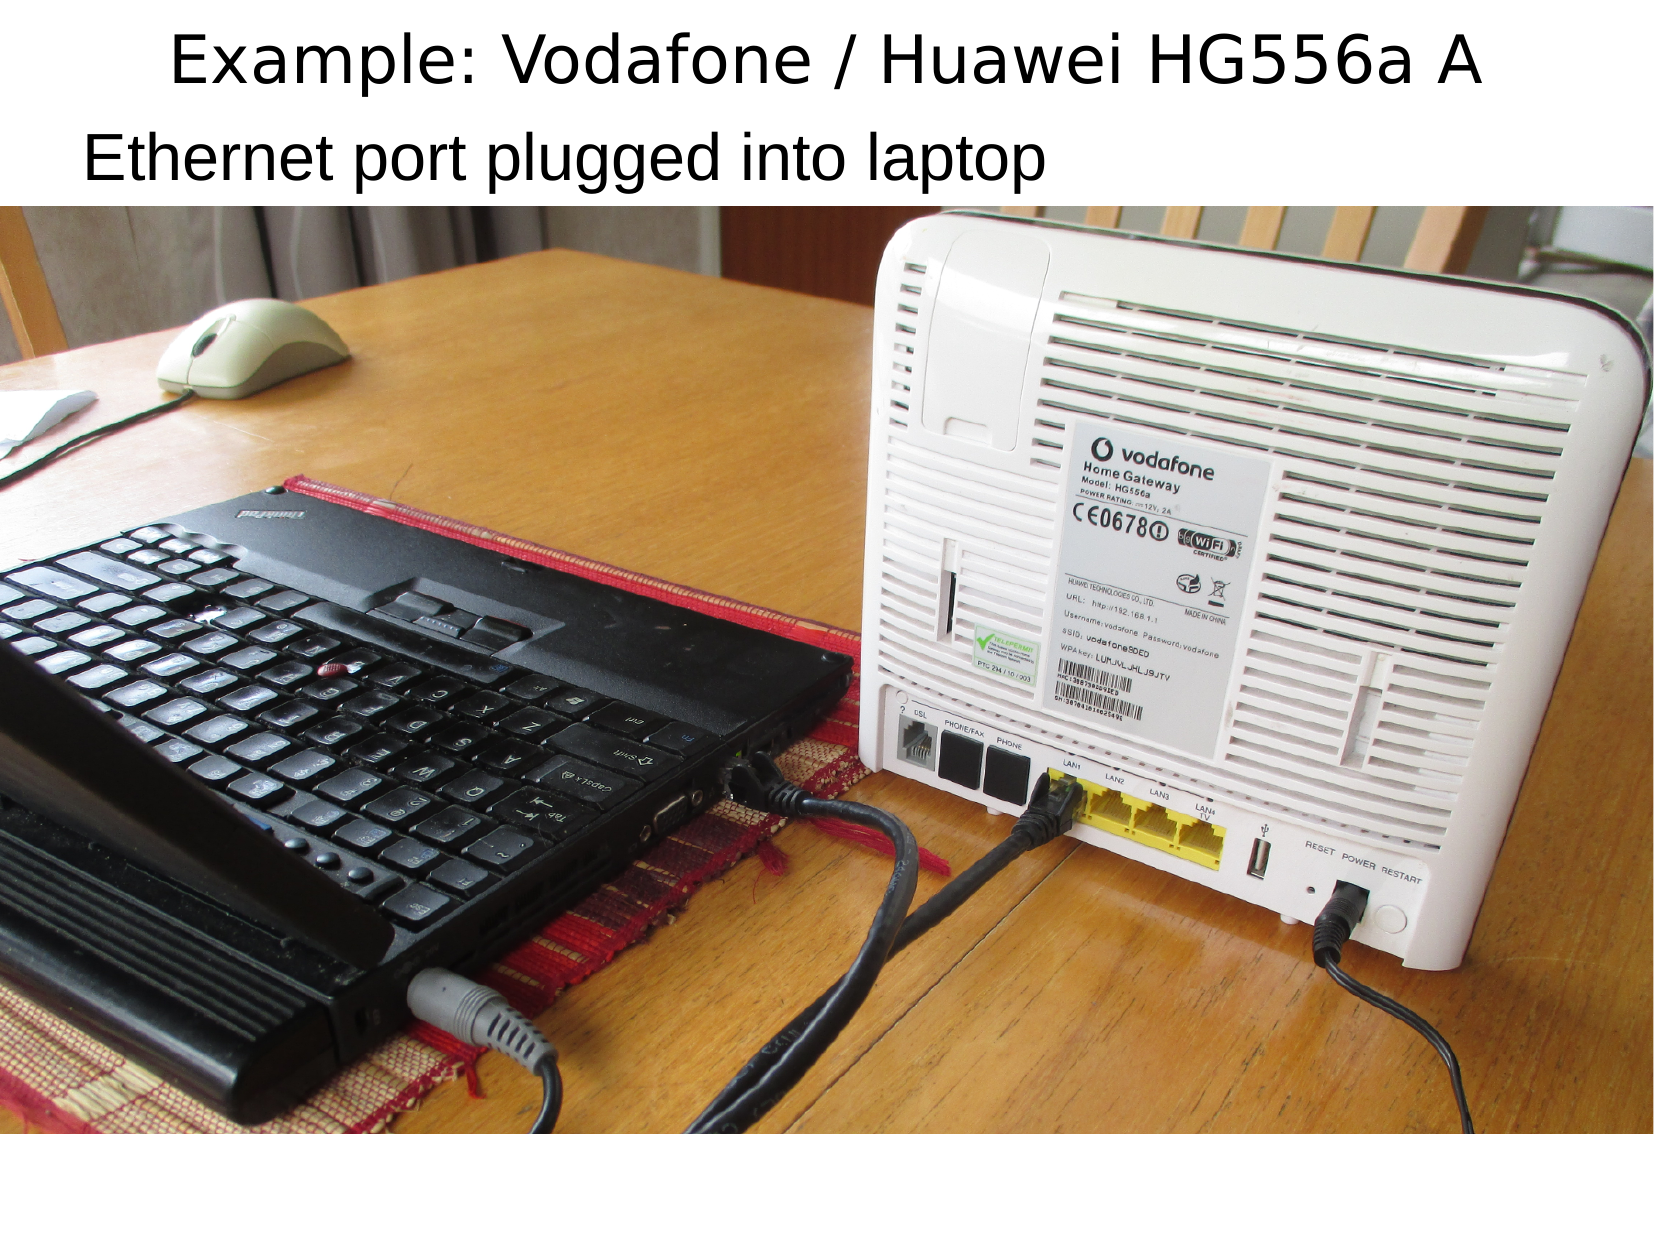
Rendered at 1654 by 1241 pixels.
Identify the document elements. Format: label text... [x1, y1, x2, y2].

subtitle Ethernet port plugged into laptop [82, 113, 1571, 201]
picture [0, 206, 1654, 1134]
title Example: Vodafone / Huawei HG556a A [82, 21, 1571, 100]
